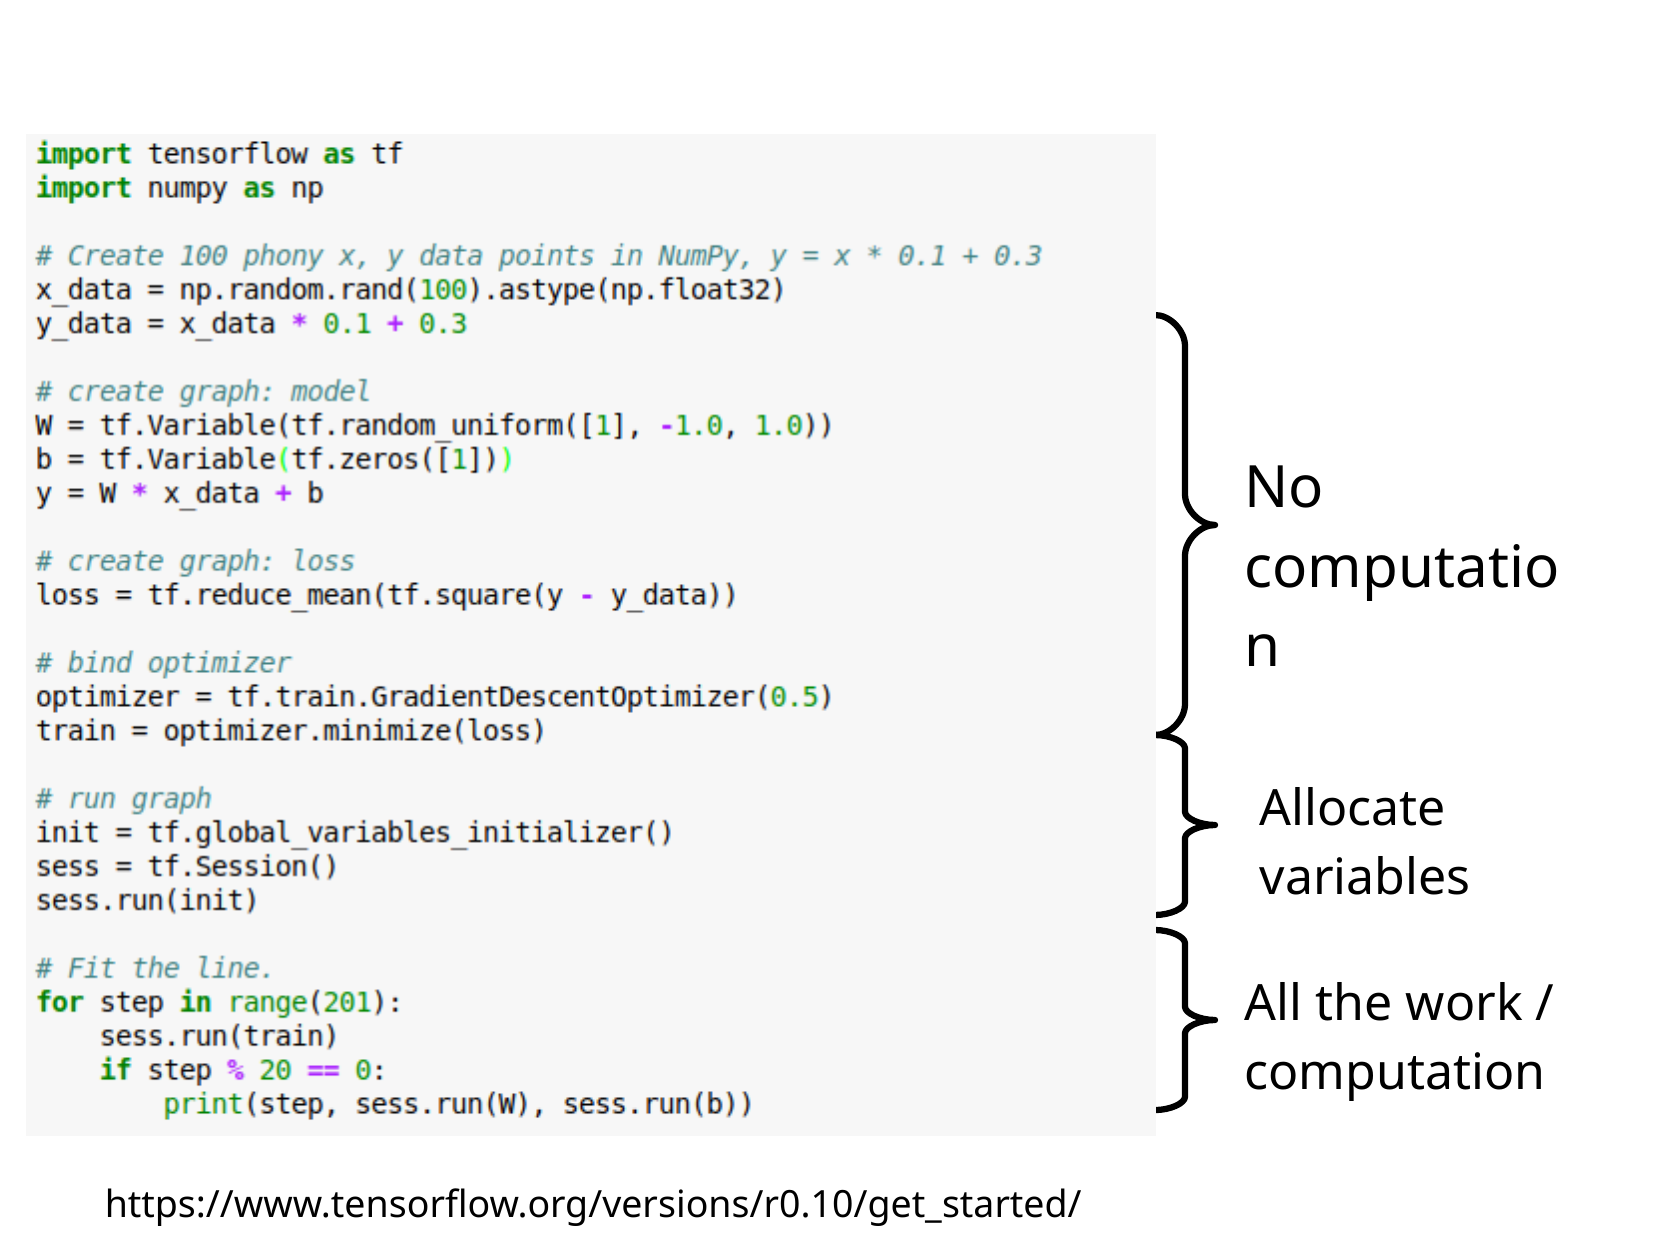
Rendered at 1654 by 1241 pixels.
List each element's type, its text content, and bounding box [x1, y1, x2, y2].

text_box Allocate variables [1245, 765, 1571, 960]
picture [26, 134, 1156, 1136]
text_box All the work / computation [1230, 960, 1576, 1075]
text_box https://www.tensorflow.org/versions/r0.10/get_started/ [90, 1170, 1276, 1223]
text_box No computation [1230, 438, 1576, 571]
